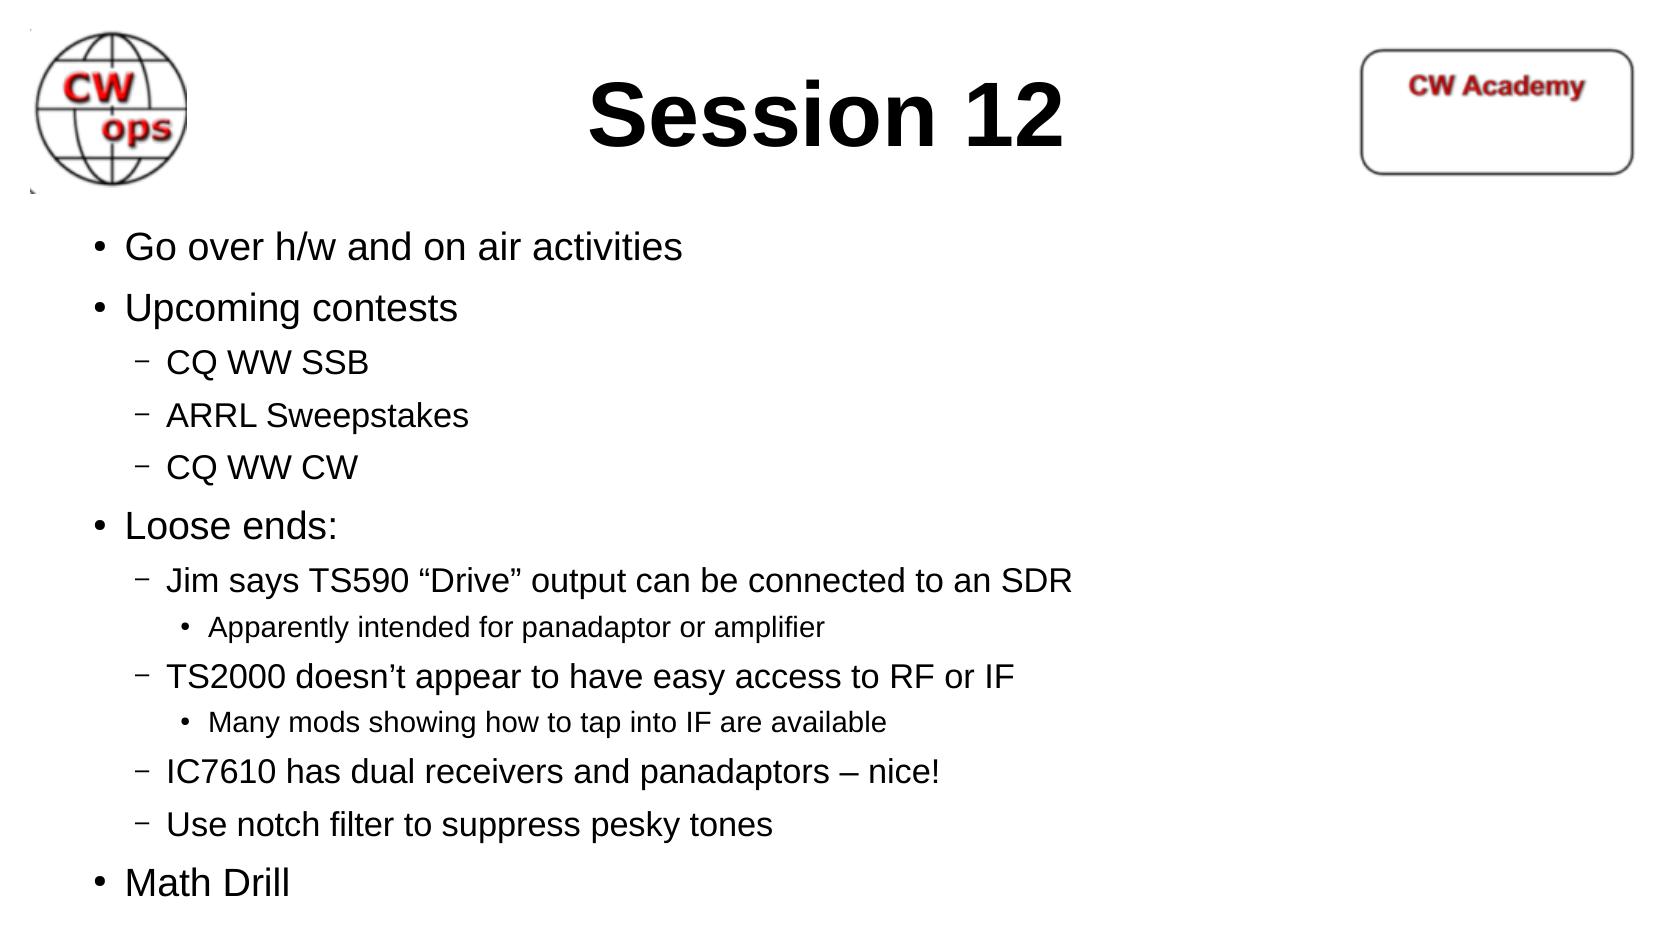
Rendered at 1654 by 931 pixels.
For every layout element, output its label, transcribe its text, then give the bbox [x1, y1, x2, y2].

list Go over h/w and on air activities Upcoming contests CQ WW SSB ARRL Sweepstakes CQ WW CW Loose ends: Jim says TS590 “Drive” output can be connected to an SDR Apparently intended for panadaptor or amplifier TS2000 doesn’t appear to have easy access to RF or IF Many mods showing how to tap into IF are available IC7610 has dual receivers and panadaptors – nice! Use notch filter to suppress pesky tones Math Drill [82, 225, 1571, 915]
title Session 12 [82, 37, 1571, 193]
picture [1571, 37, 1640, 186]
picture [30, 29, 187, 194]
